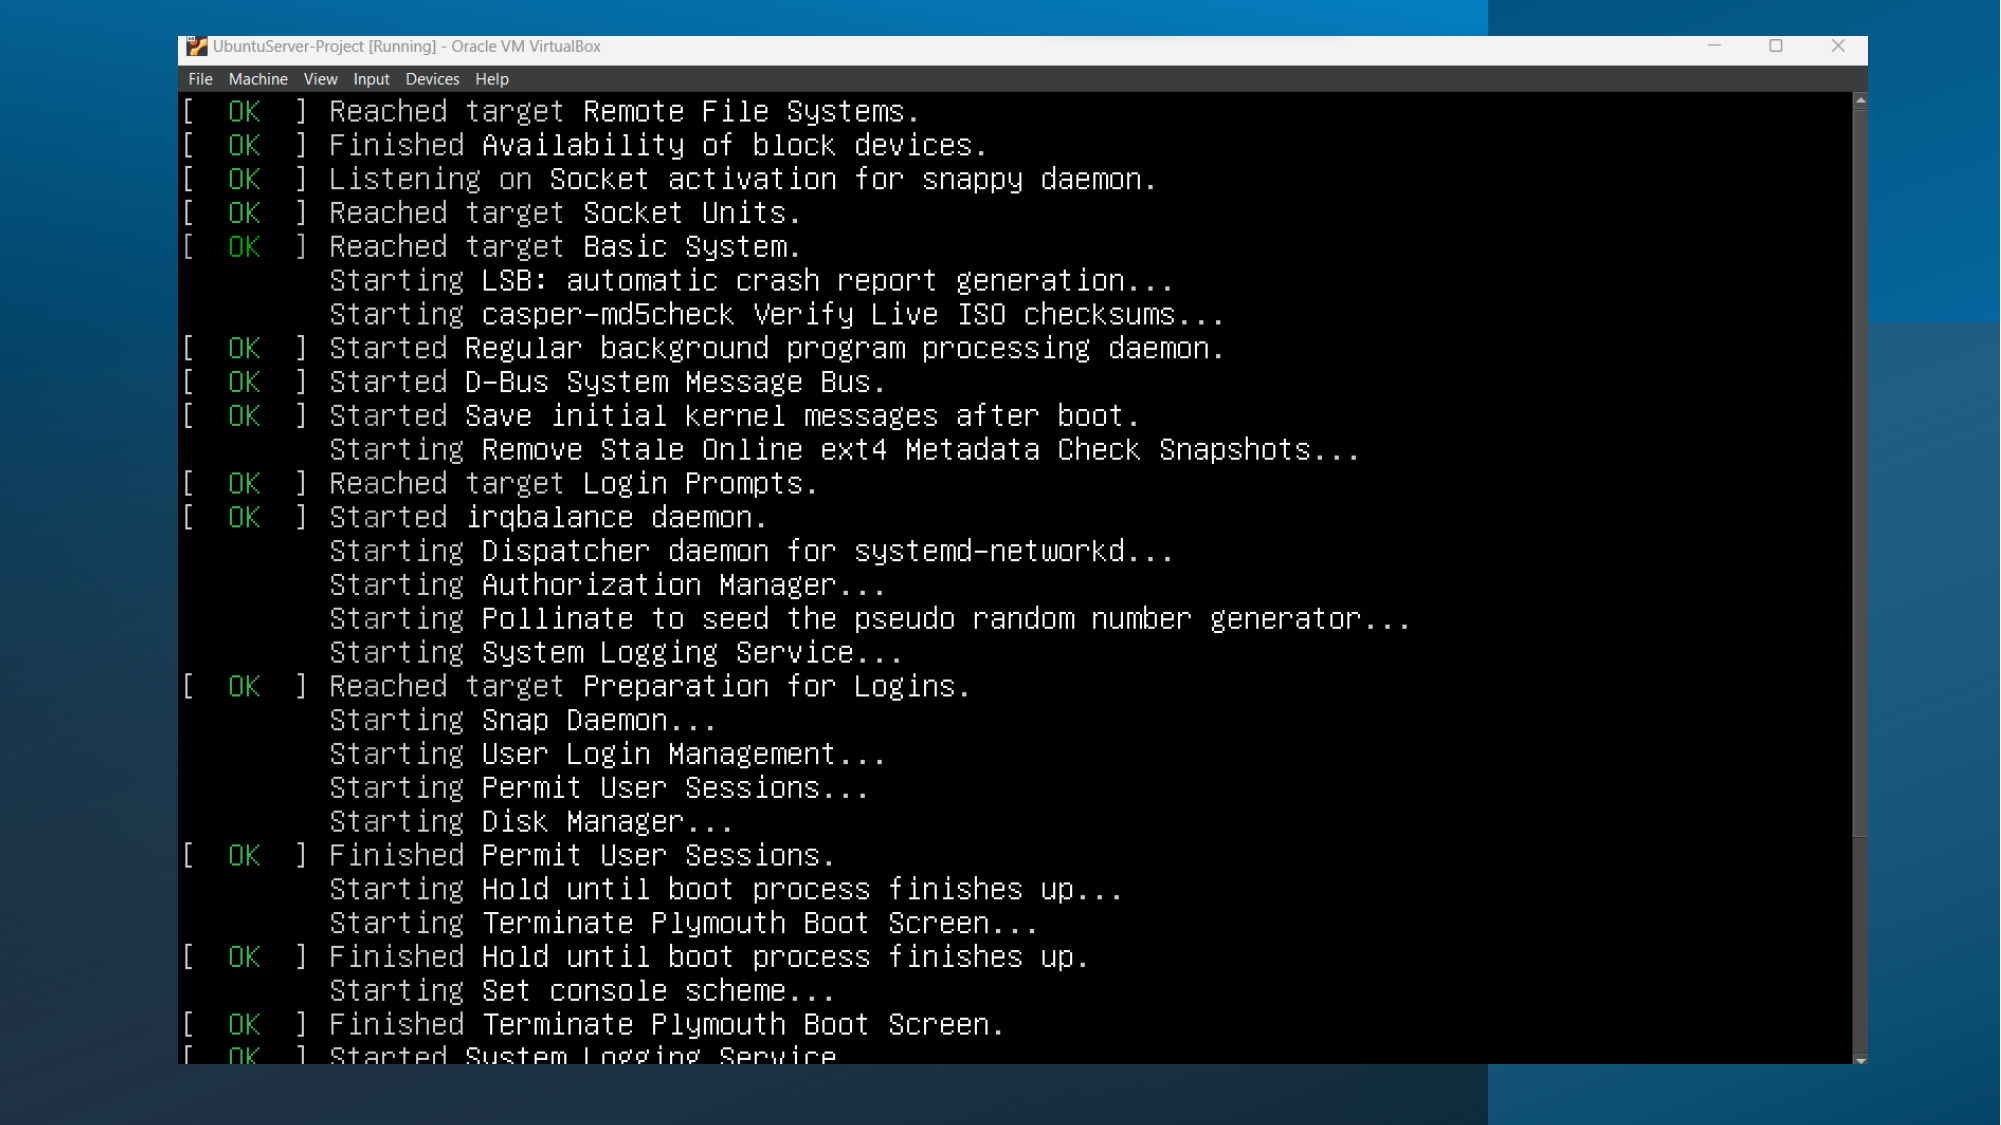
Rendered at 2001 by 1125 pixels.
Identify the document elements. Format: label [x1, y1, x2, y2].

text_box [0, 0, 2000, 1125]
picture [176, 36, 1877, 1064]
